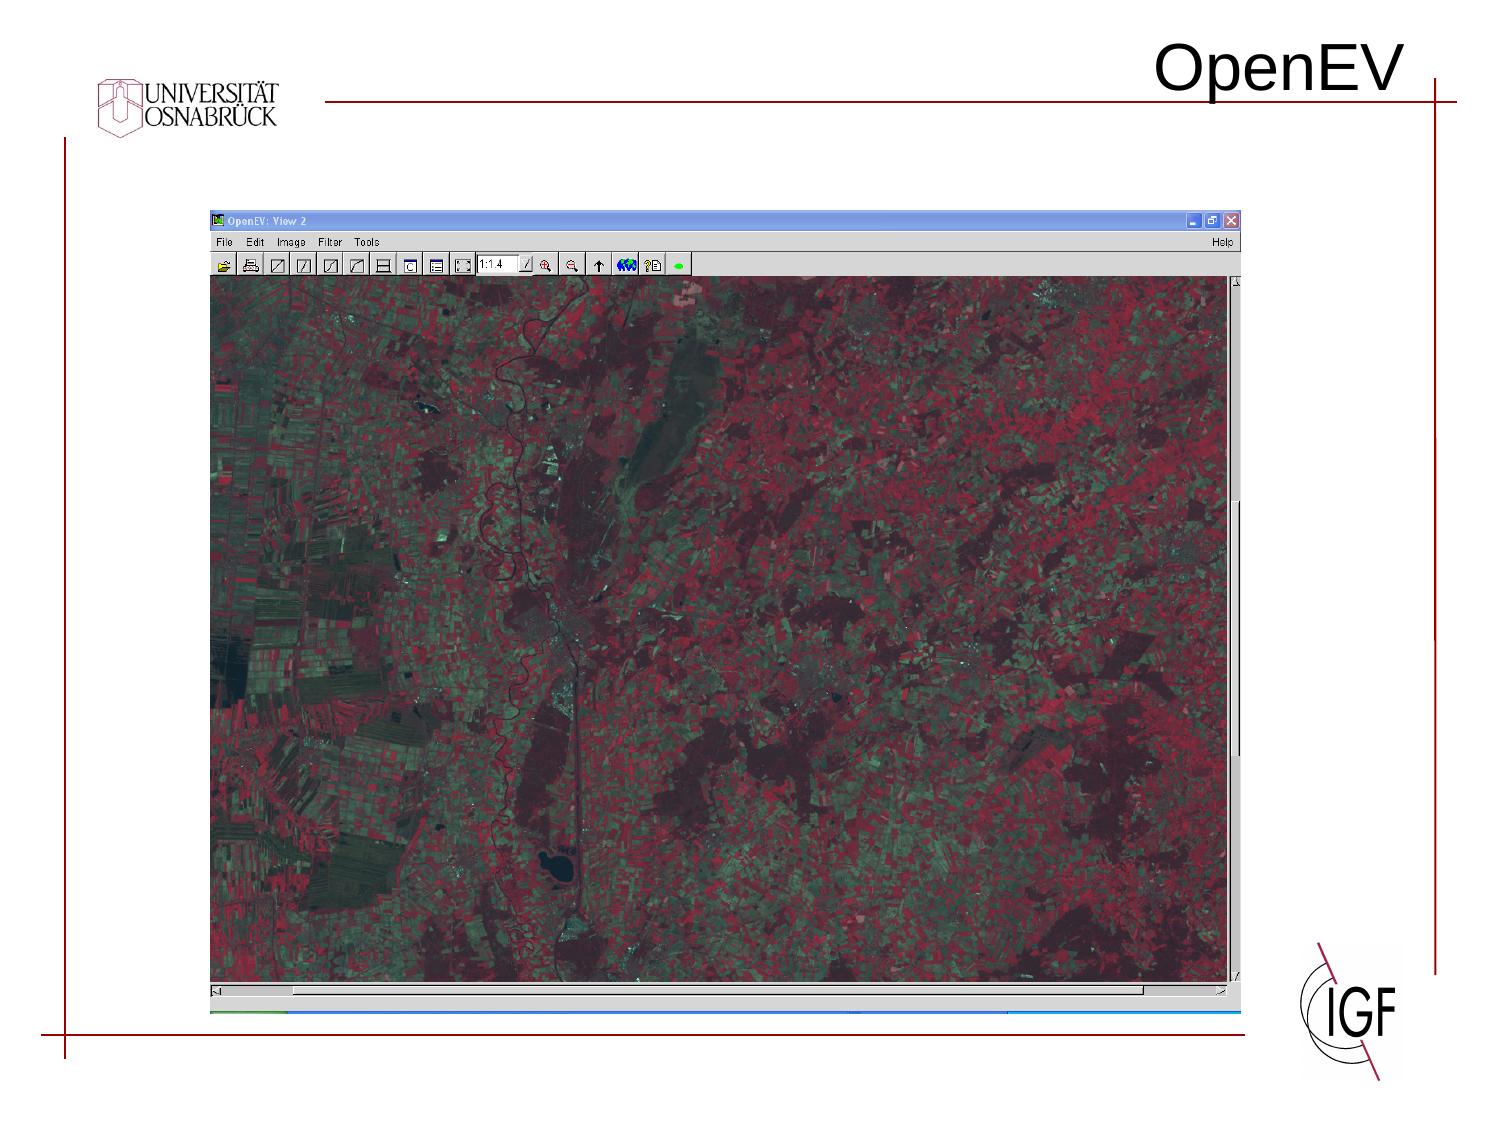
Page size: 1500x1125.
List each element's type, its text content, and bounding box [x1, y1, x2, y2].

picture [97, 79, 279, 138]
title OpenEV [520, 4, 1421, 130]
picture [210, 210, 1241, 1014]
picture [1300, 942, 1404, 1081]
